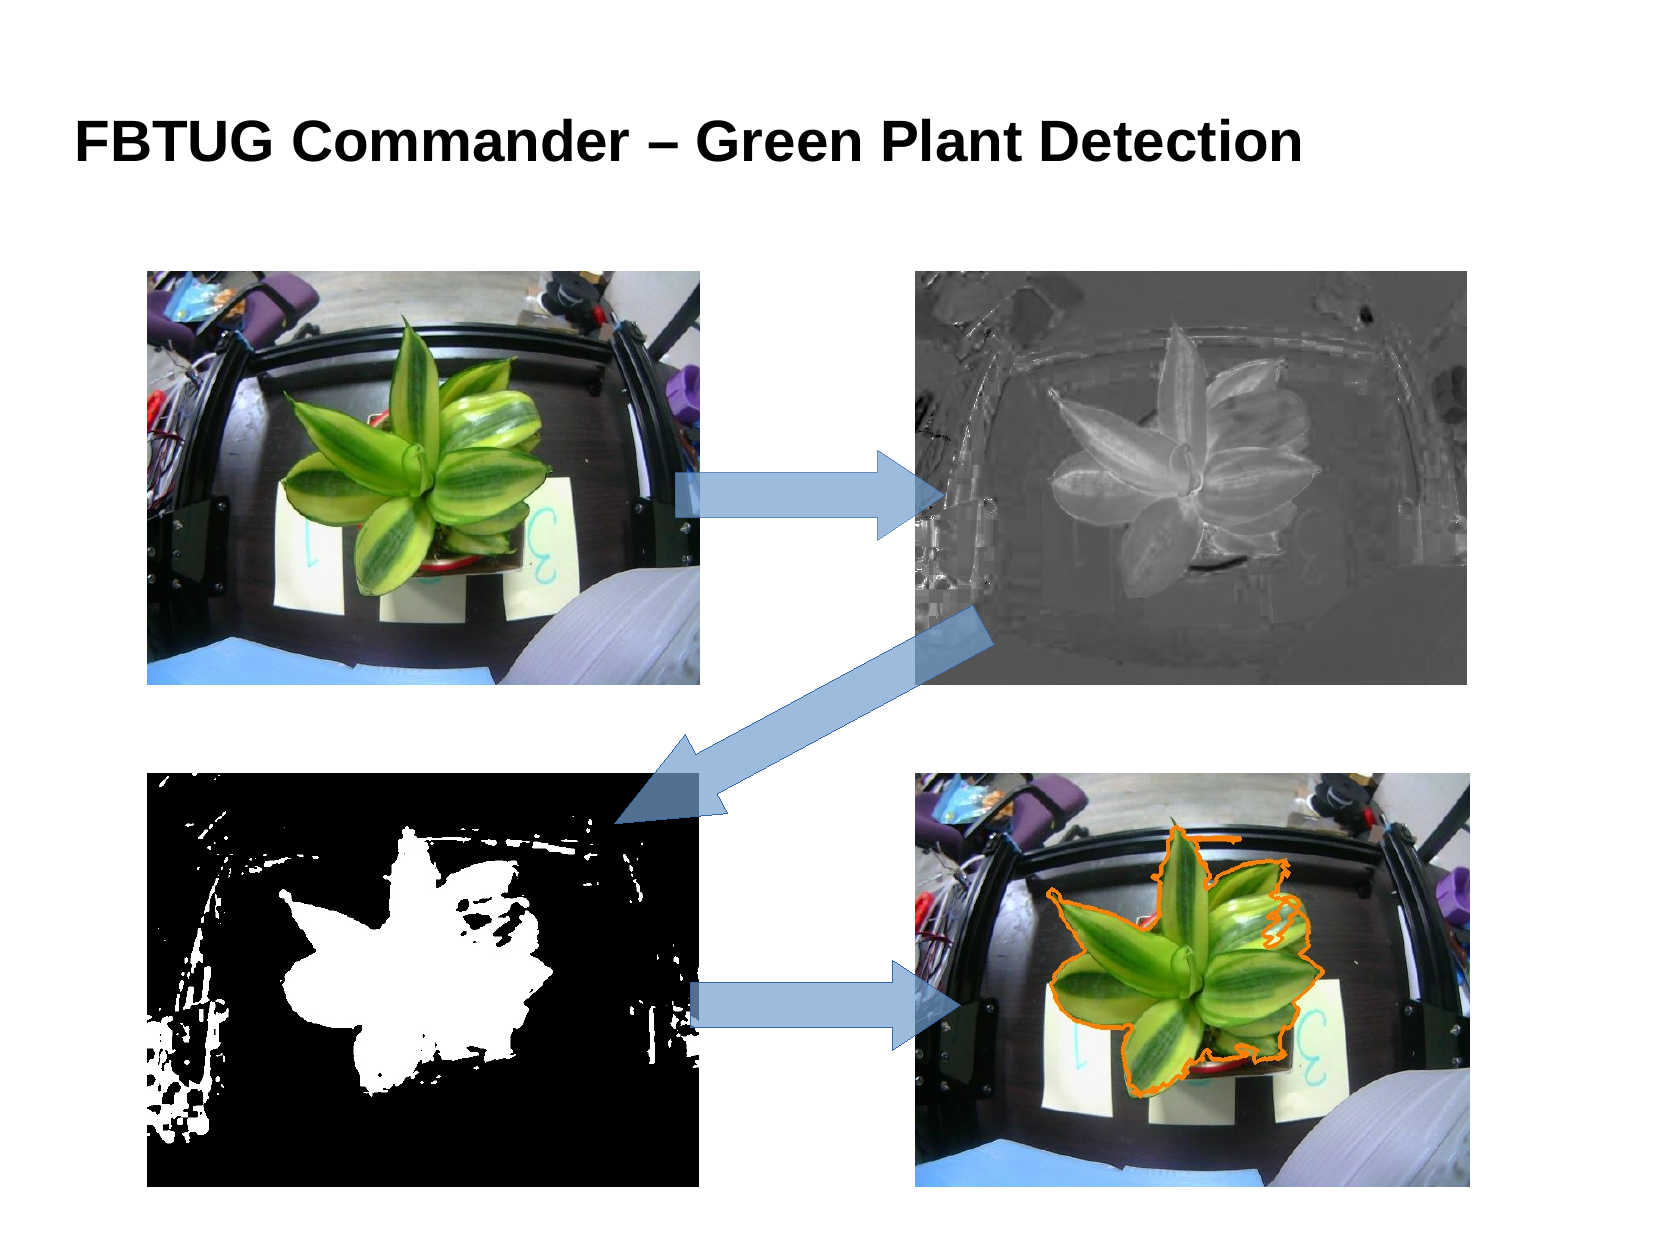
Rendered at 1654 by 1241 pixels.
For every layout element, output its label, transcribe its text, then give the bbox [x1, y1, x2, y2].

picture [915, 773, 1470, 1188]
picture [915, 271, 1467, 686]
text_box [675, 450, 946, 541]
text_box [614, 604, 995, 824]
picture [147, 773, 699, 1188]
picture [147, 271, 700, 686]
text_box [690, 960, 961, 1051]
text_box FBTUG Commander – Green Plant Detection [60, 101, 1531, 182]
